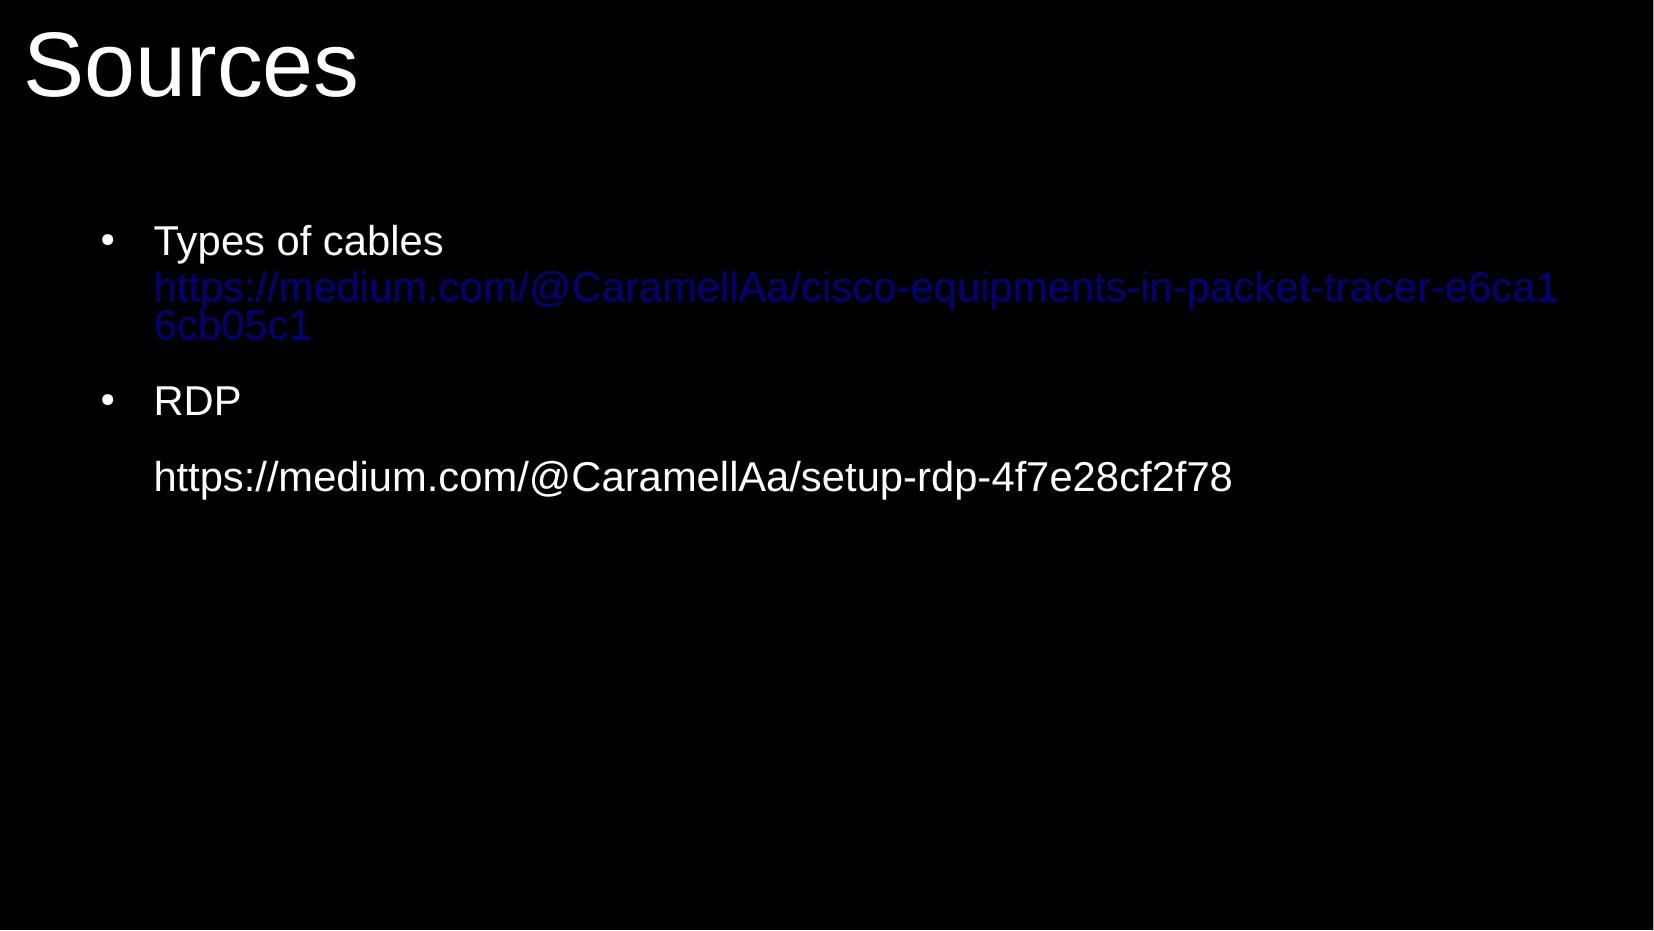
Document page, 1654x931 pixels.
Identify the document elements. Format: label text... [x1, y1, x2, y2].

title Sources [23, 11, 1589, 119]
list Types of cables https://medium.com/@CaramellAa/cisco-equipments-in-packet-tracer-e6ca16cb05c1 RDP https://medium.com/@CaramellAa/setup-rdp-4f7e28cf2f78 [82, 217, 1571, 758]
